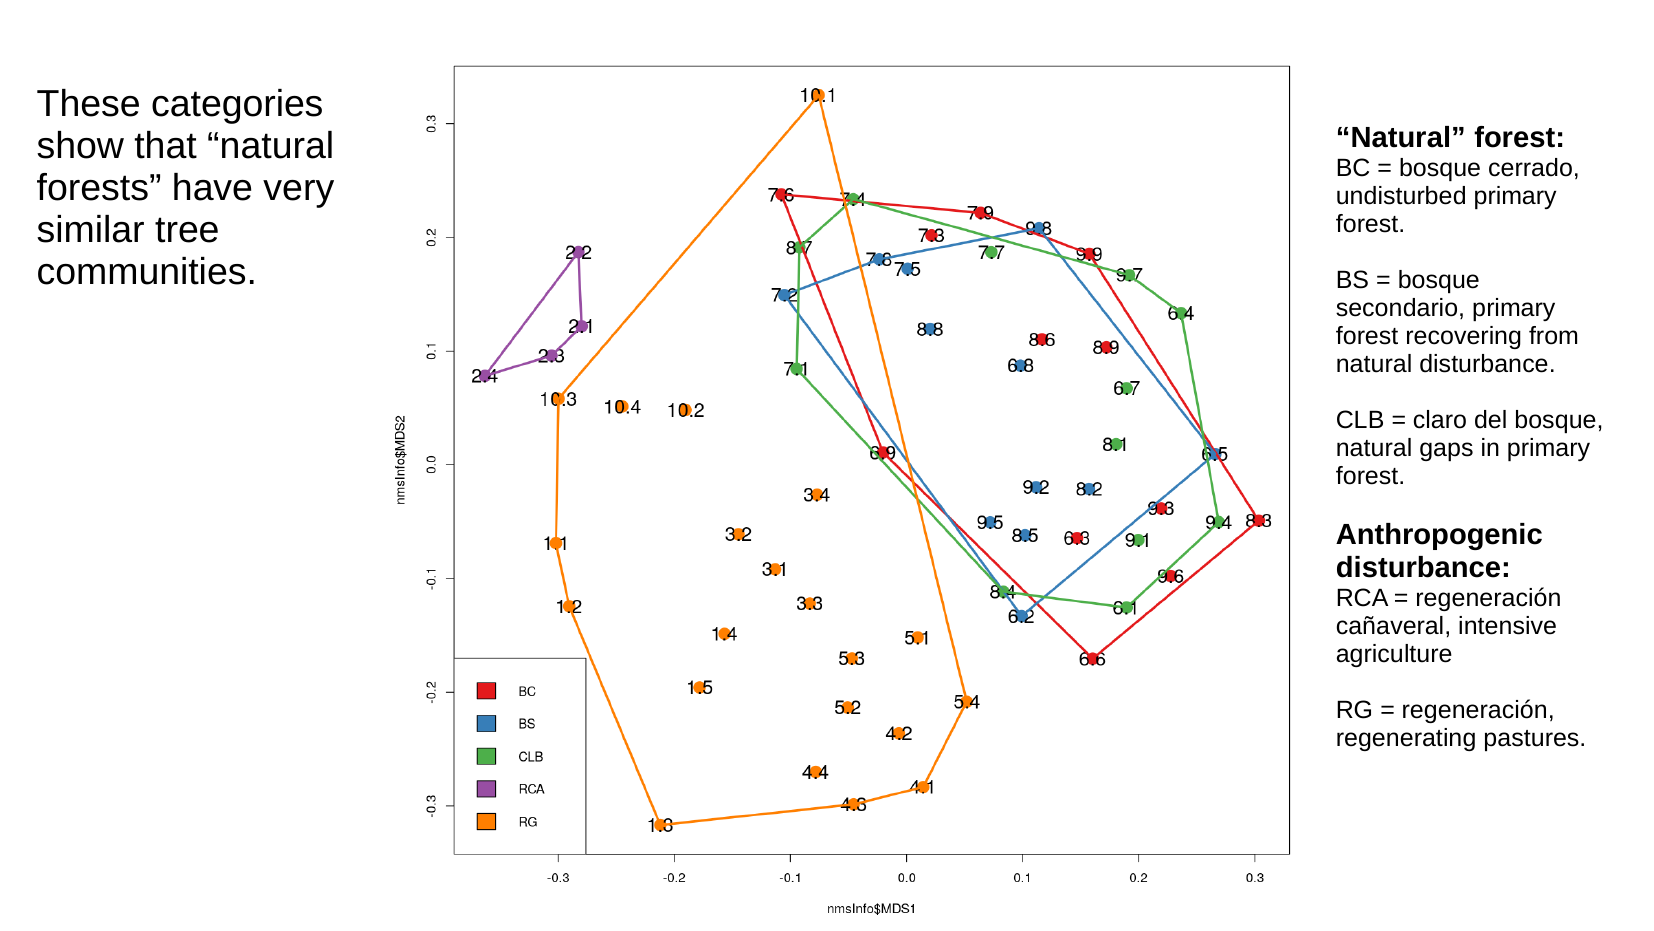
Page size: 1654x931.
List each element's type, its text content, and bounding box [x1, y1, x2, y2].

text_box These categories show that “natural forests” have very similar tree communities. [21, 75, 391, 384]
picture [390, 2, 1322, 931]
text_box “Natural” forest: BC = bosque cerrado, undisturbed primary forest. BS = bosque secondario, primary forest recovering from natural disturbance. CLB = claro del bosque, natural gaps in primary forest. Anthropogenic disturbance: RCA = regeneración cañaveral, intensive agriculture RG = regeneración, regenerating pastures. [1321, 113, 1623, 759]
